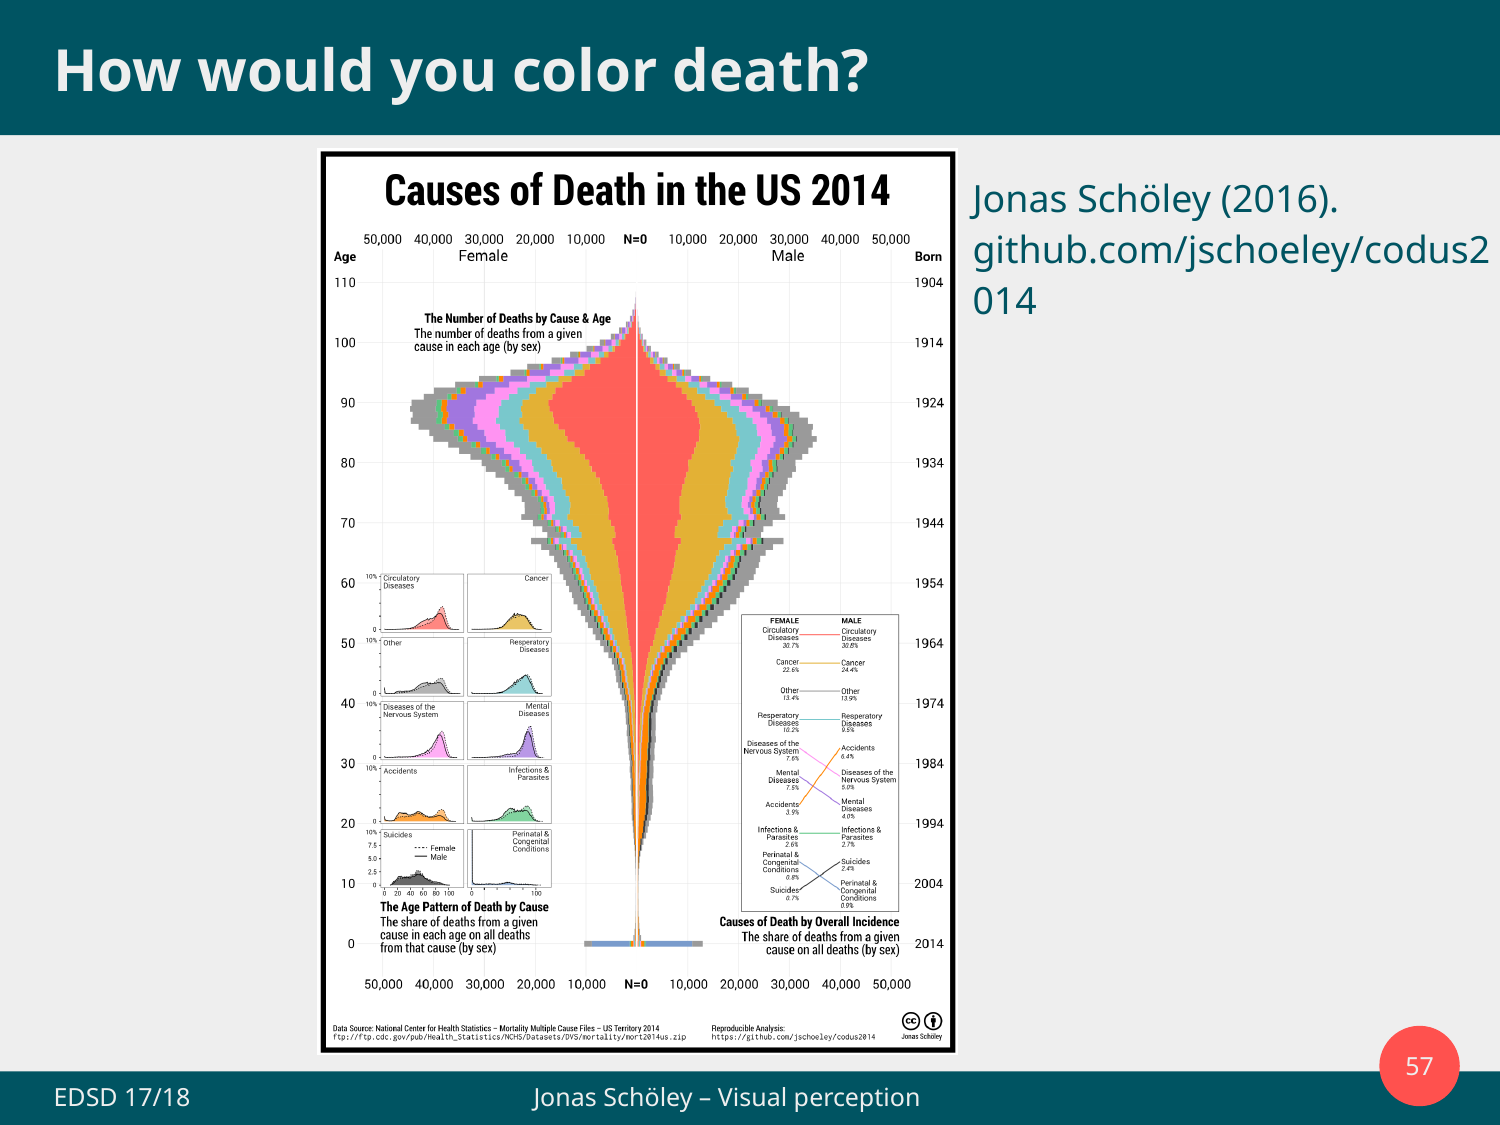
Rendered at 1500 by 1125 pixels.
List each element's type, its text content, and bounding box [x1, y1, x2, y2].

text_box Jonas Schöley (2016). github.com/jschoeley/codus2014 [957, 164, 1500, 329]
picture [317, 148, 958, 1055]
title How would you color death? [53, 0, 1447, 141]
